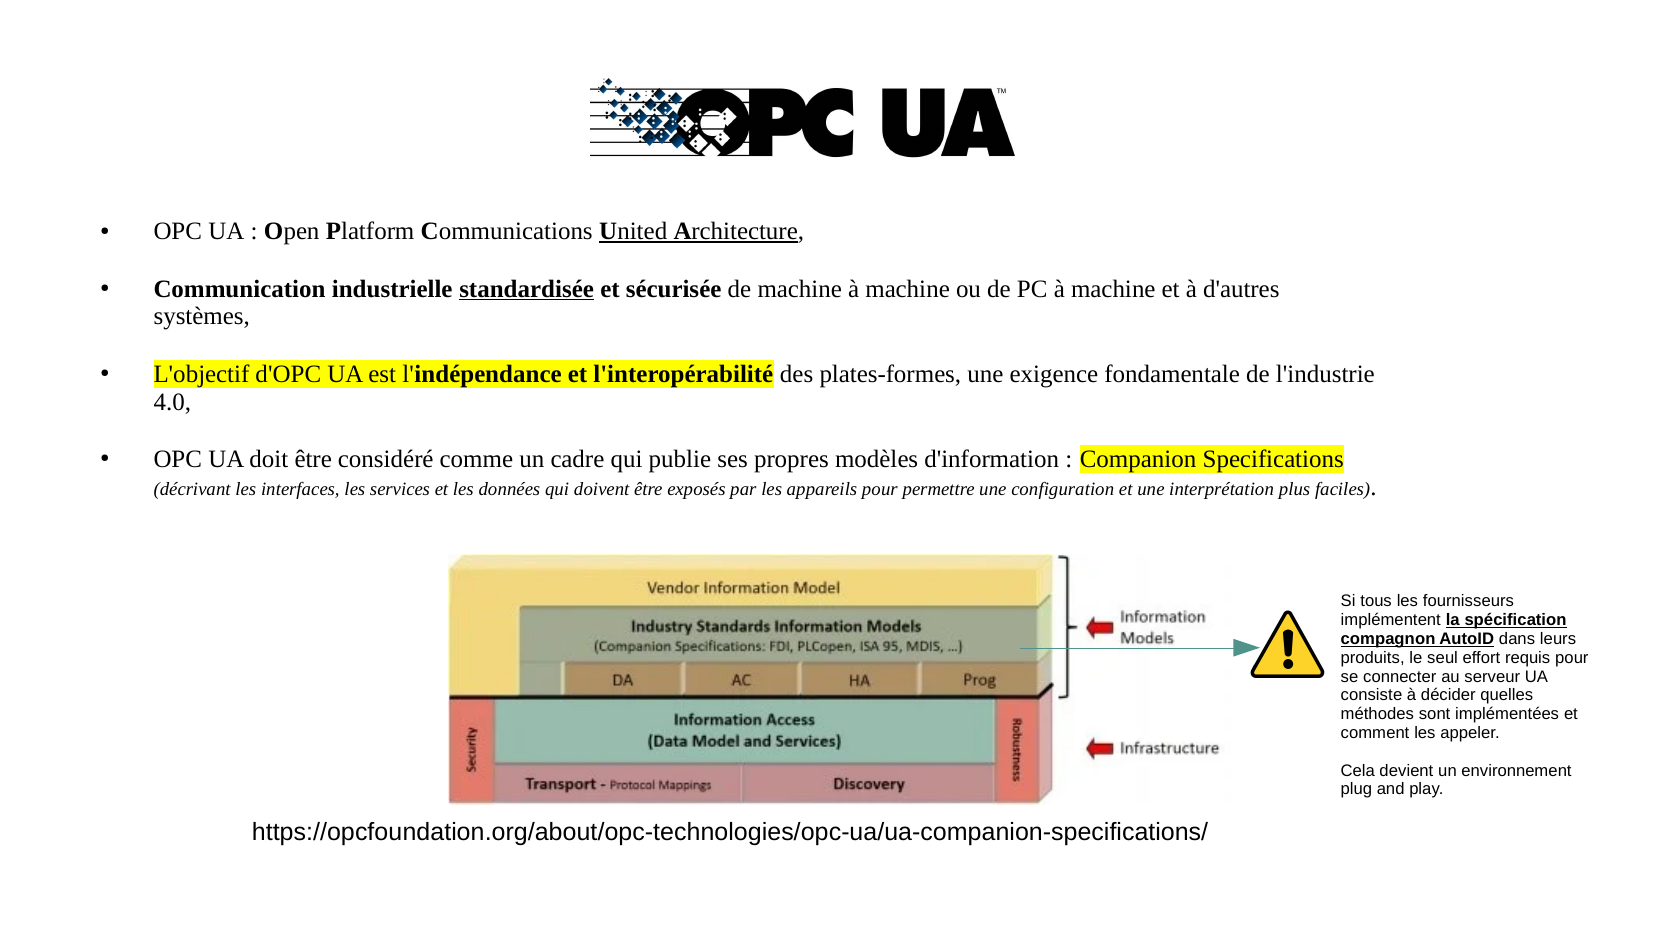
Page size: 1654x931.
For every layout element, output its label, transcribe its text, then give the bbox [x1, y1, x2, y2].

text_box Si tous les fournisseurs implémentent la spécification compagnon AutoID dans leurs produits, le seul effort requis pour se connecter au serveur UA consiste à décider quelles méthodes sont implémentées et comment les appeler. Cela devient un environnement plug and play. [1325, 584, 1614, 806]
picture [590, 48, 1015, 187]
list OPC UA : Open Platform Communications United Architecture, Communication industrielle standardisée et sécurisée de machine à machine ou de PC à machine et à d'autres systèmes, L'objectif d'OPC UA est l'indépendance et l'interopérabilité des plates-formes, une exigence fondamentale de l'industrie 4.0, OPC UA doit être considéré comme un cadre qui publie ses propres modèles d'information : Companion Specifications (décrivant les interfaces, les services et les données qui doivent être exposés par les appareils pour permettre une configuration et une interprétation plus faciles). https://opcfoundation.org/about/opc-technologies/opc-ua/ua-companion-specifications/ [82, 217, 1381, 886]
picture [1242, 599, 1325, 691]
picture [448, 554, 1231, 805]
